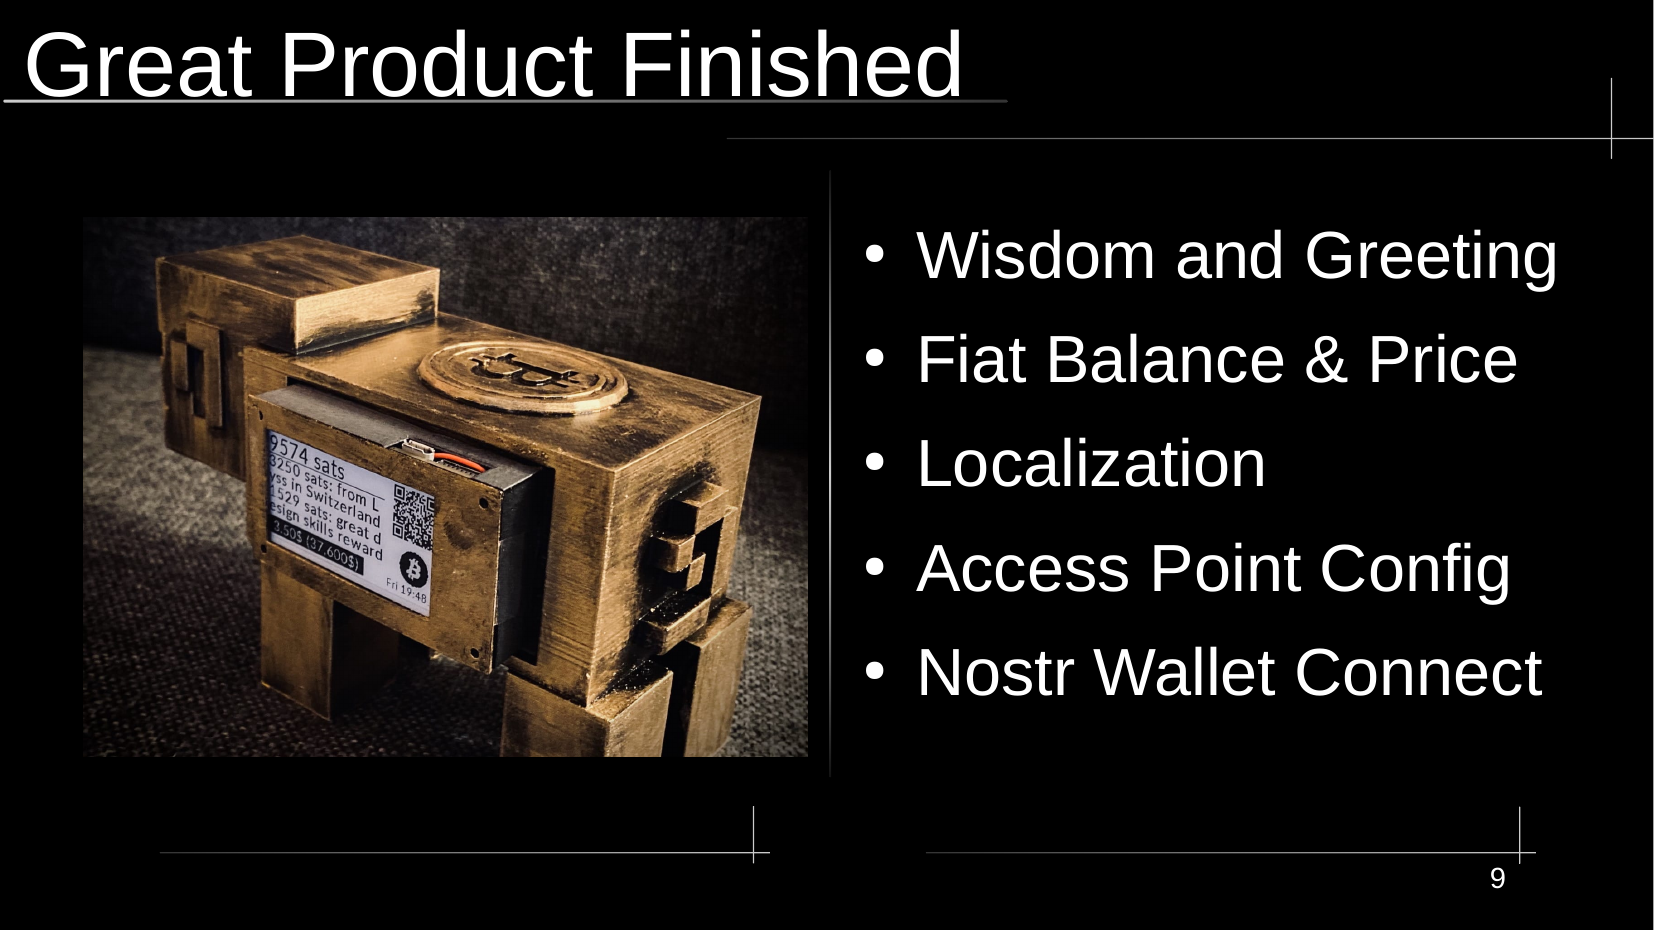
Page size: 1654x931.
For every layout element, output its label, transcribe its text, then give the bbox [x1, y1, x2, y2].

title Great Product Finished [23, 11, 1589, 119]
list Wisdom and Greeting Fiat Balance & Price Localization Access Point Config Nostr Wallet Connect [845, 217, 1572, 758]
picture [83, 217, 808, 758]
